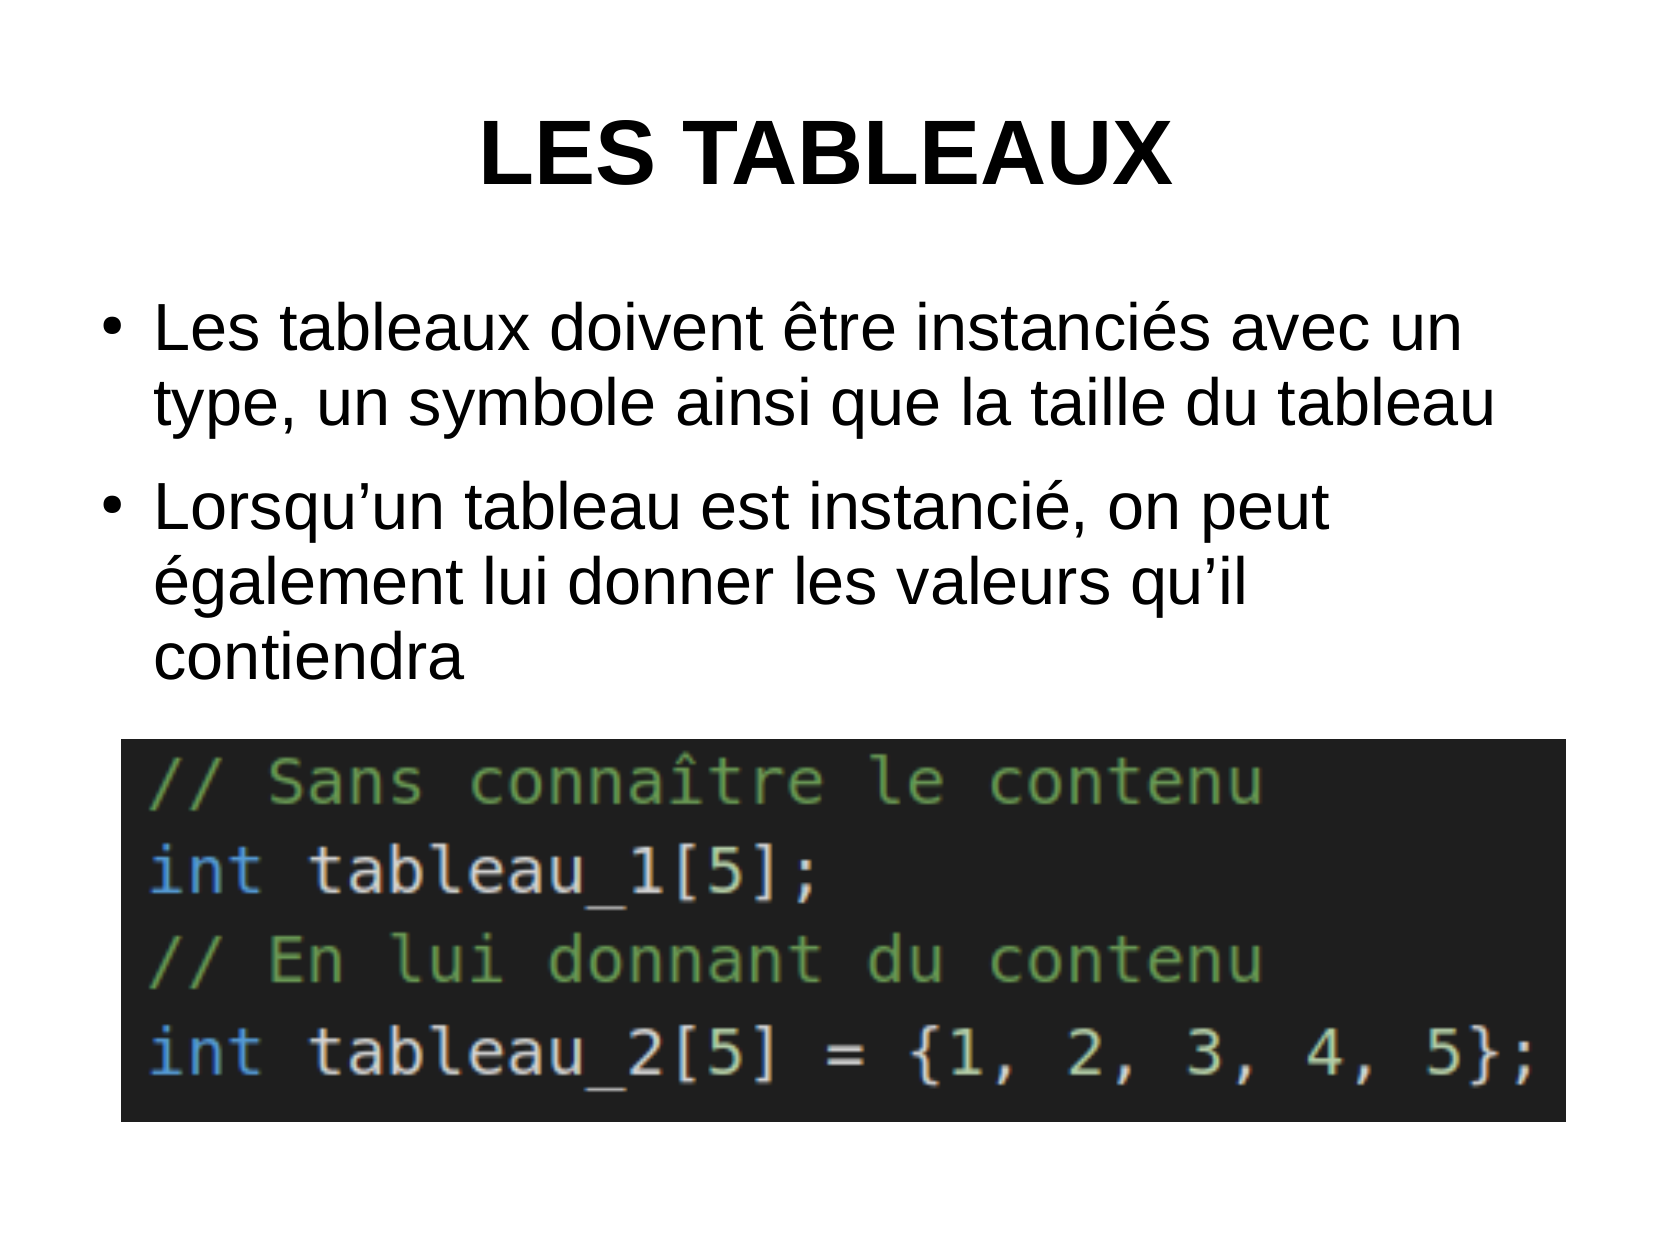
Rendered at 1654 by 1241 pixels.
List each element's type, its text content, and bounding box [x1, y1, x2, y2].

picture [121, 739, 1566, 1122]
title LES TABLEAUX [82, 49, 1571, 257]
list Les tableaux doivent être instanciés avec un type, un symbole ainsi que la taille du tableau Lorsqu’un tableau est instancié, on peut également lui donner les valeurs qu’il contiendra [82, 290, 1571, 708]
